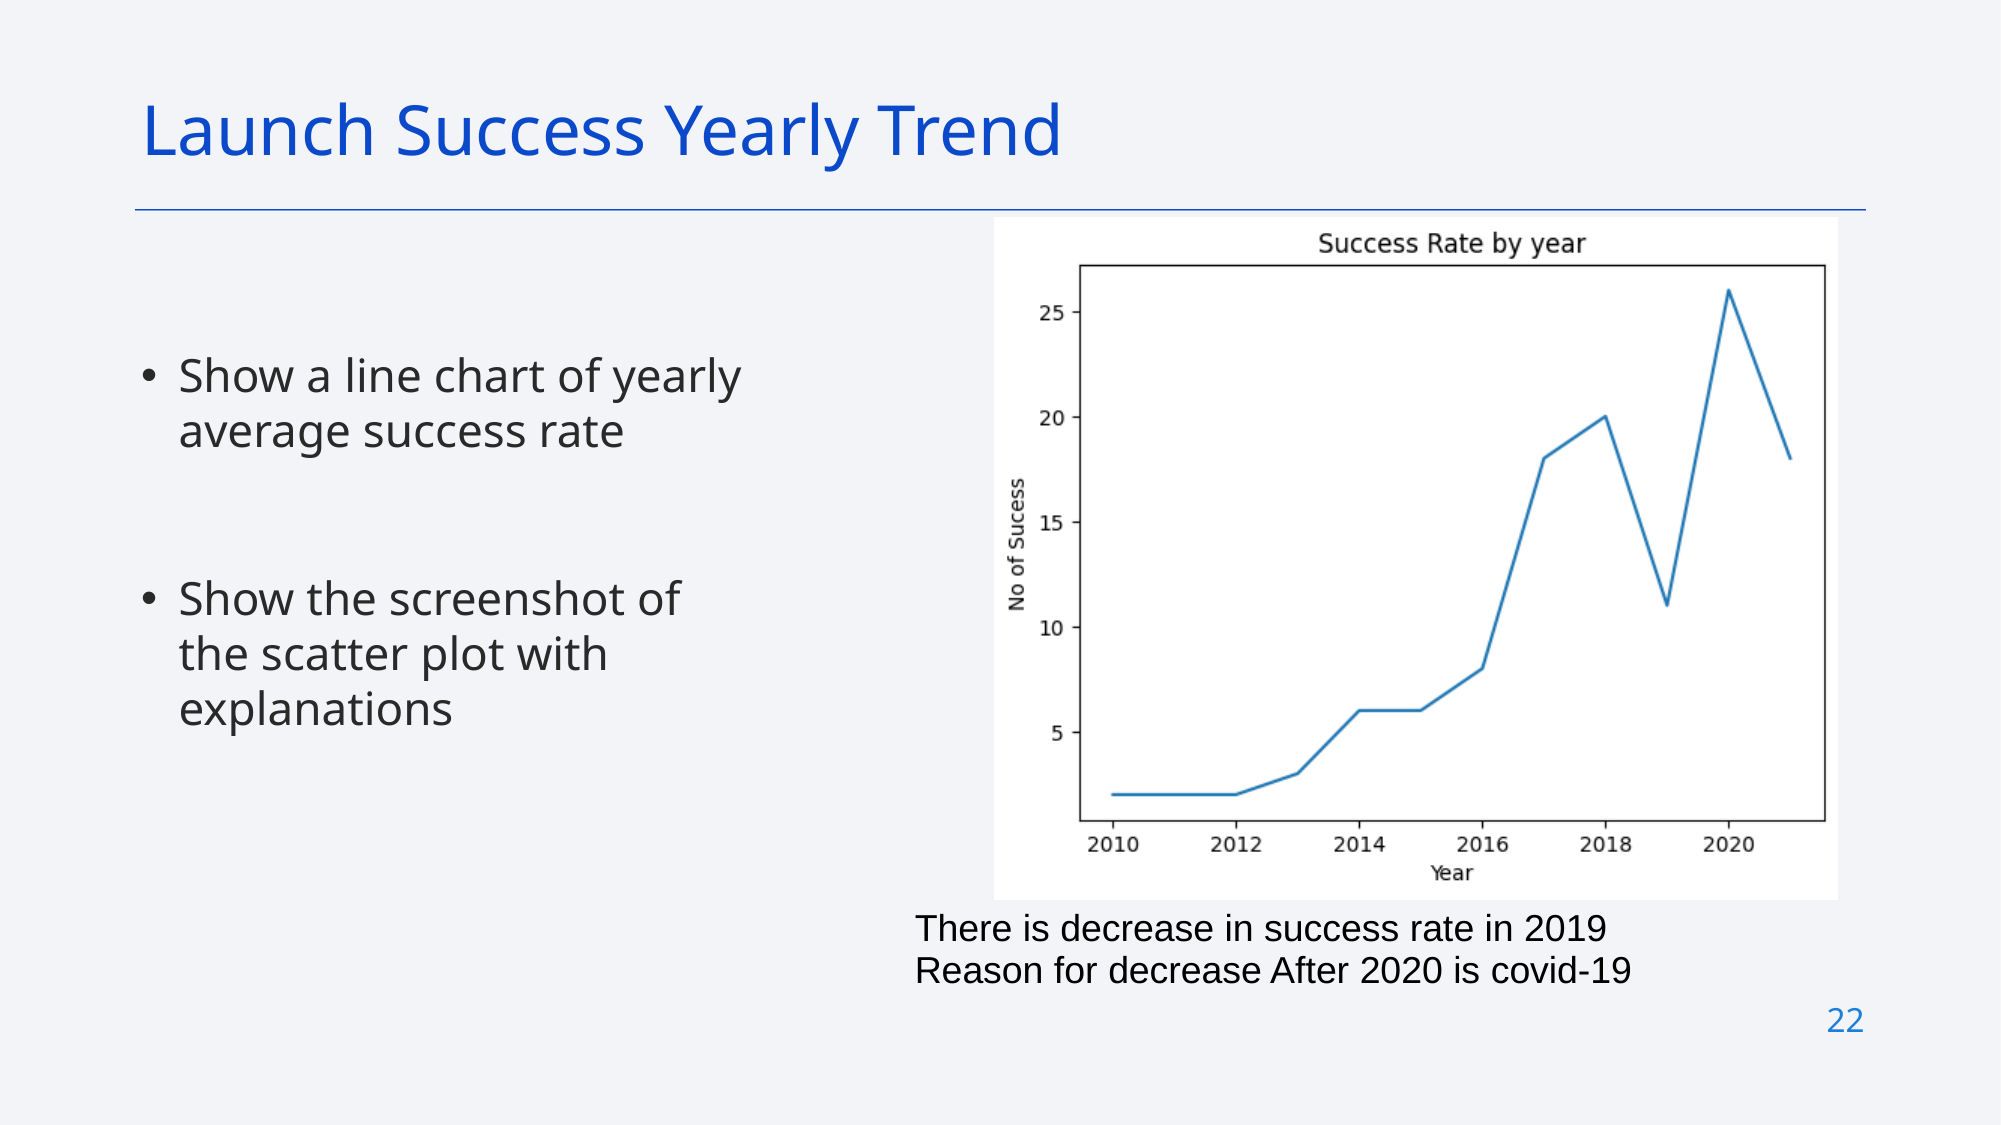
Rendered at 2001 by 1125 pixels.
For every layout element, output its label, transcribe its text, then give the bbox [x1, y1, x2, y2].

list Show a line chart of yearly average success rate Show the screenshot of the scatter plot with explanations [126, 339, 772, 965]
text_box Launch Success Yearly Trend [126, 88, 1852, 179]
text_box There is decrease in success rate in 2019 Reason for decrease After 2020 is covid-19 [900, 900, 1801, 1088]
picture [0, 0, 2001, 1125]
